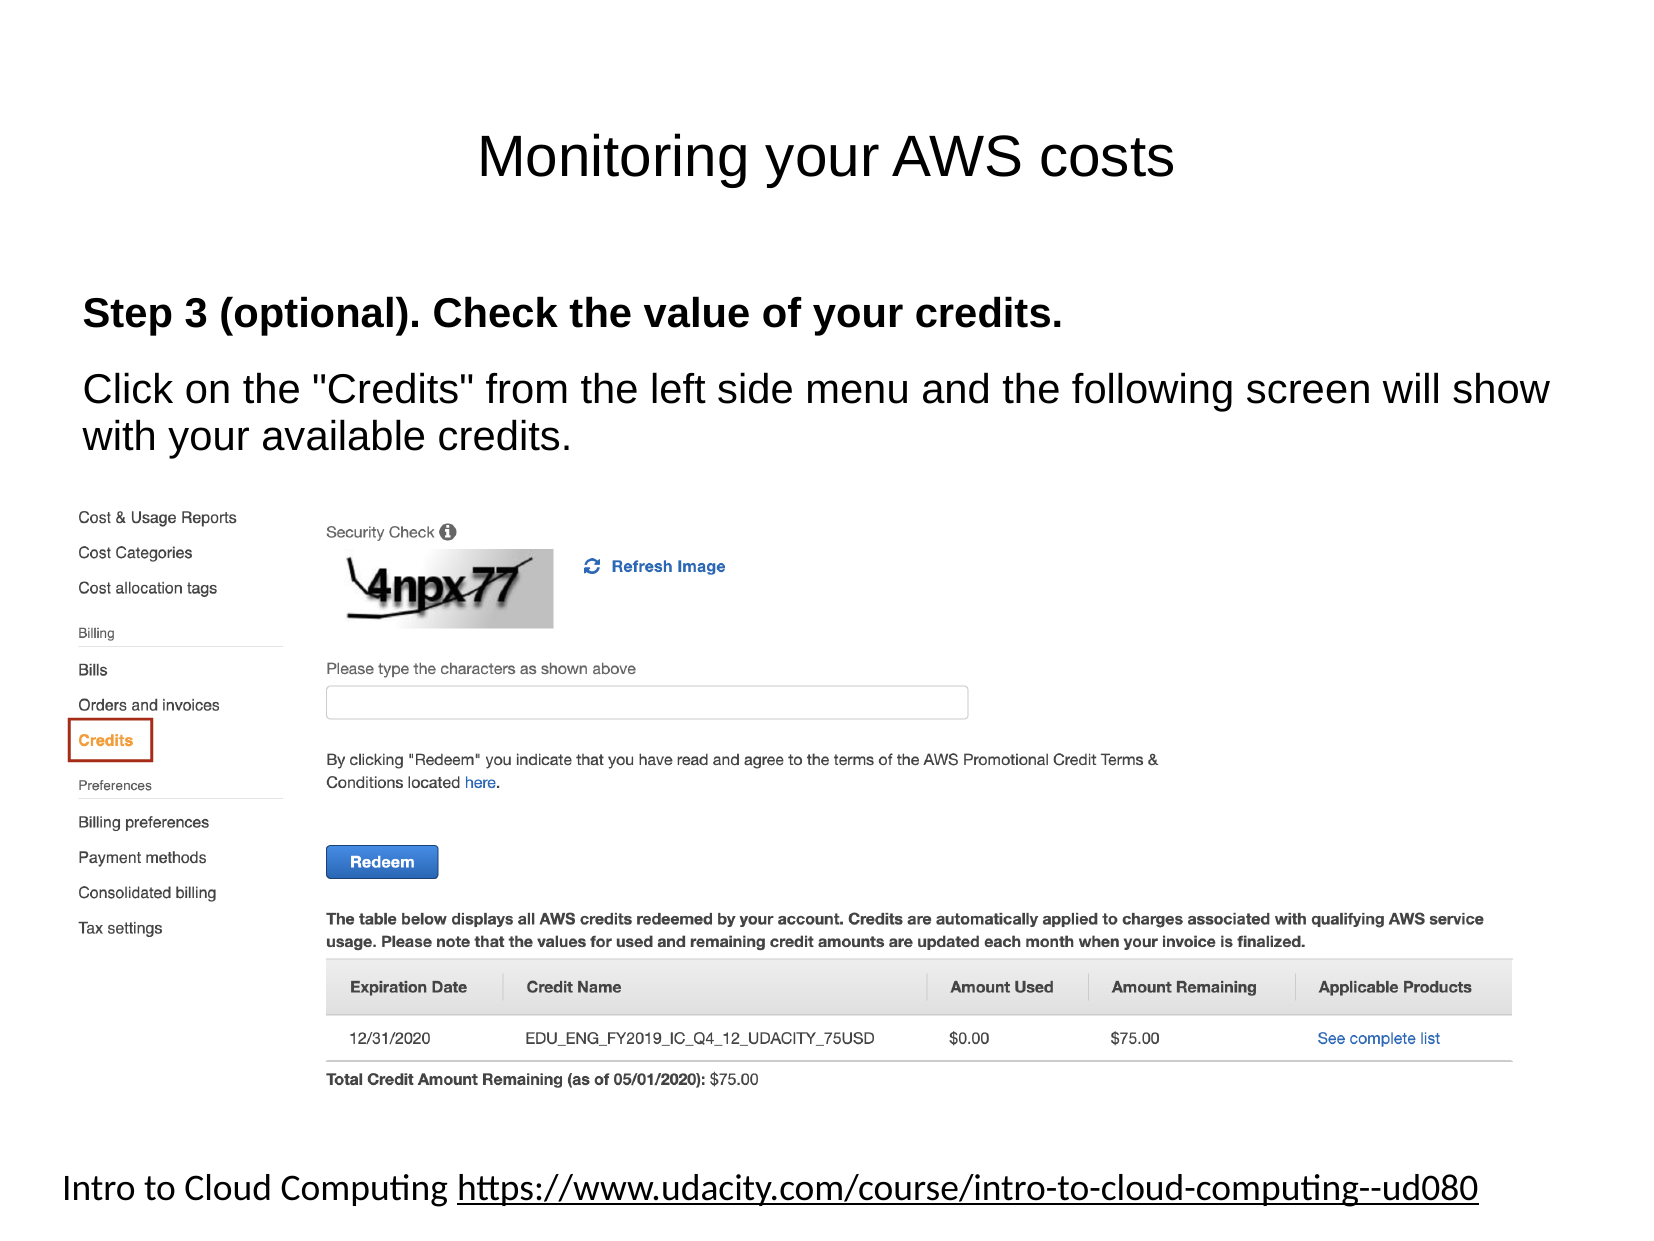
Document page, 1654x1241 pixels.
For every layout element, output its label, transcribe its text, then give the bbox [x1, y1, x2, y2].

list Step 3 (optional). Check the value of your credits. Click on the "Credits" from the left side menu and the following screen will show with your available credits. [82, 290, 1571, 1010]
text_box Intro to Cloud Computing https://www.udacity.com/course/intro-to-cloud-computing--ud080 [47, 1164, 1620, 1241]
title Monitoring your AWS costs [82, 49, 1571, 257]
picture [53, 501, 1540, 1122]
